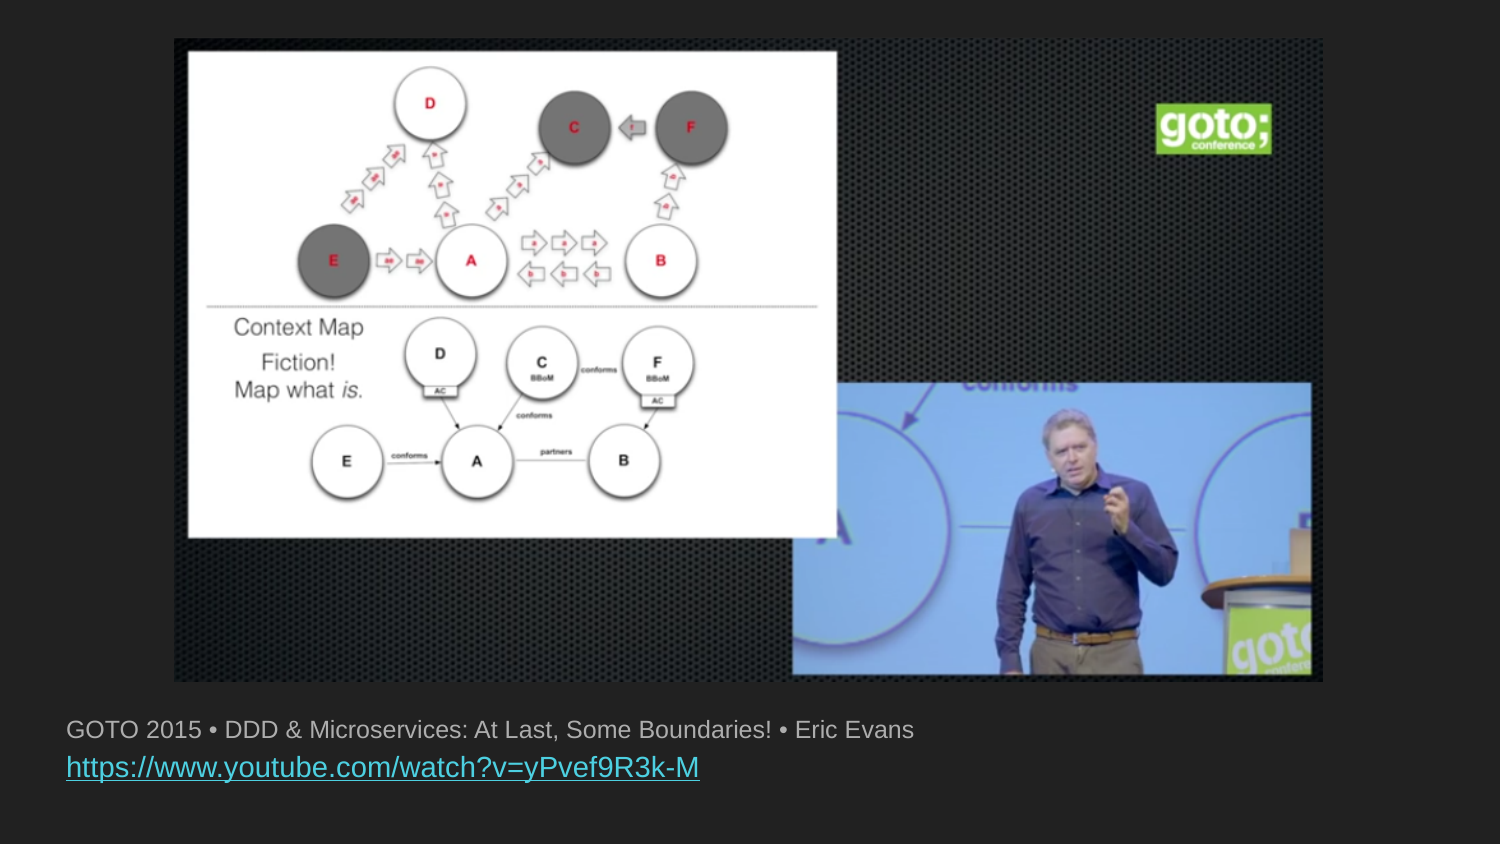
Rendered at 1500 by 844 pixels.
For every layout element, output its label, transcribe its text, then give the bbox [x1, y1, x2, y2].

picture [174, 37, 1323, 682]
list GOTO 2015 • DDD & Microservices: At Last, Some Boundaries! • Eric Evans https://www.youtube.com/watch?v=yPvef9R3k-M [51, 694, 1036, 794]
